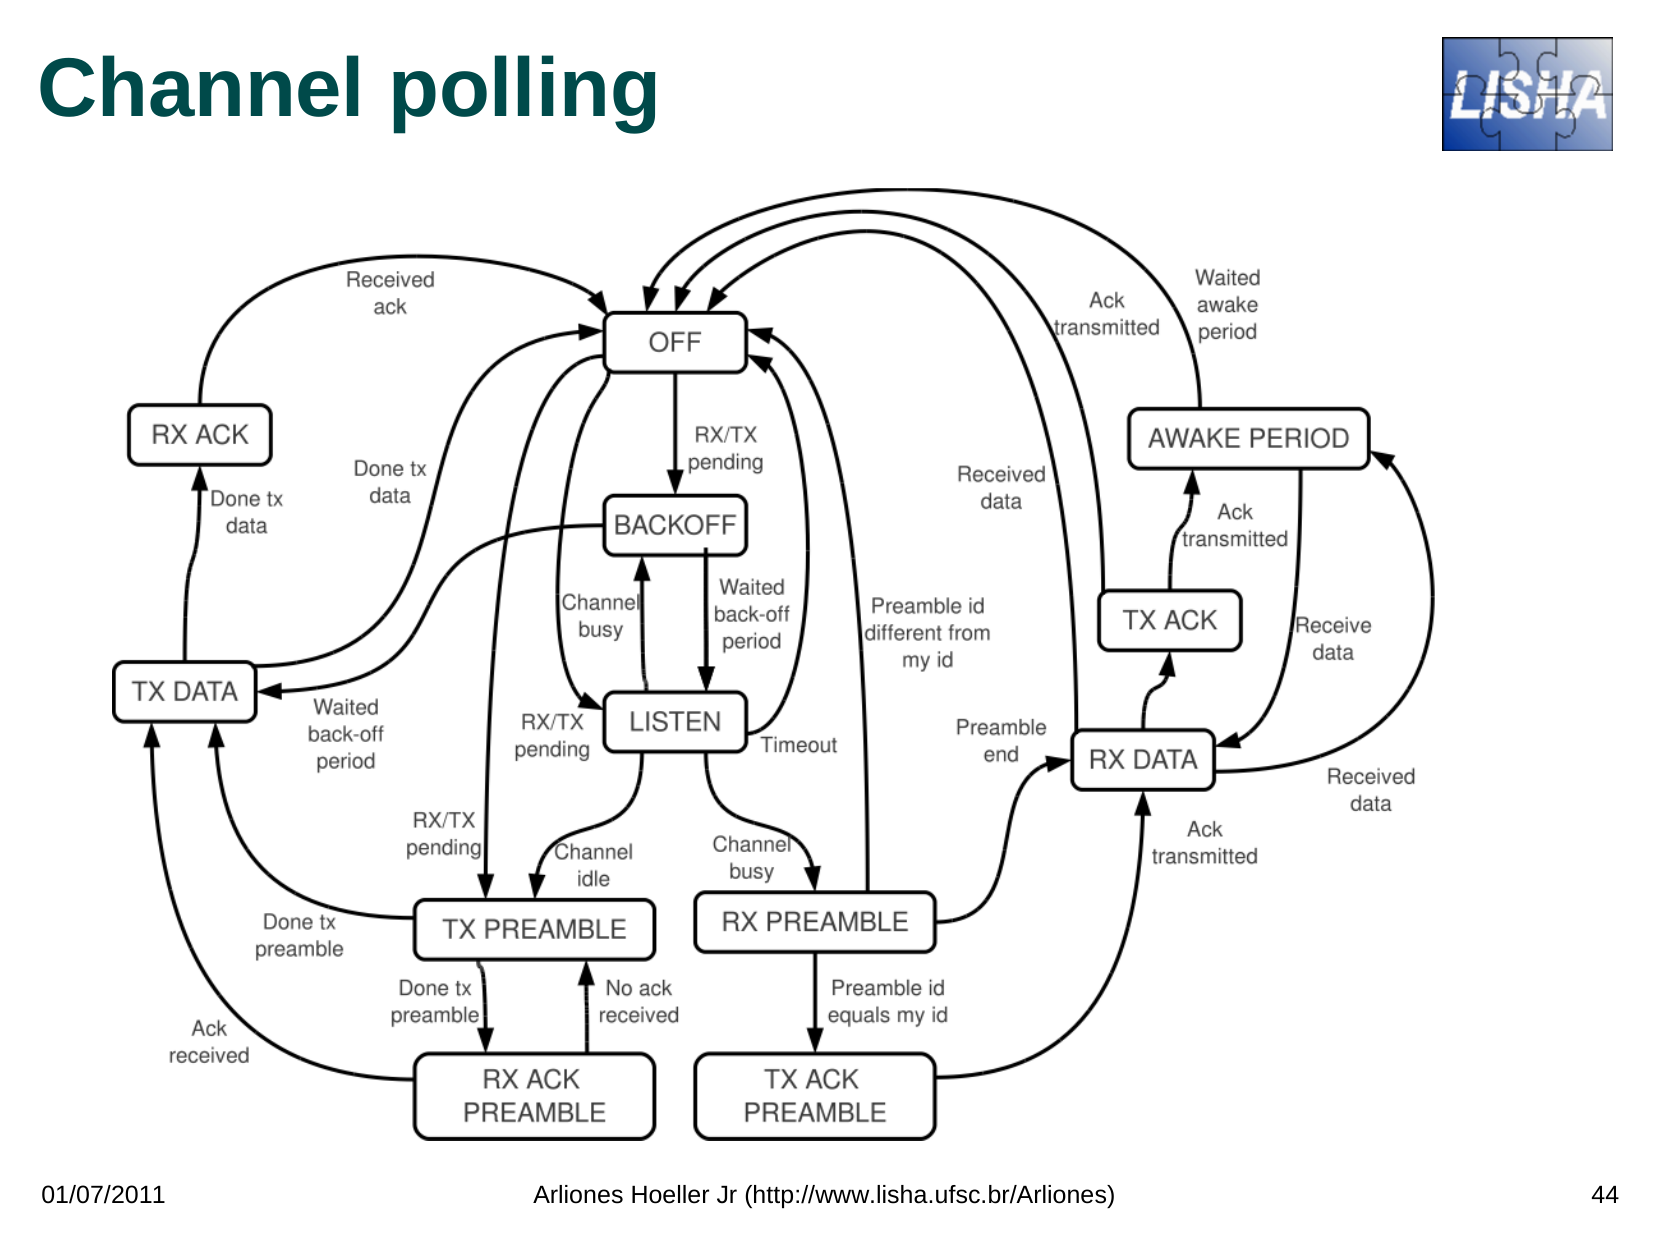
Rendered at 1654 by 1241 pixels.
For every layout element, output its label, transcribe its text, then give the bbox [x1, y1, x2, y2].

picture [112, 187, 1463, 1141]
title Channel polling [37, 37, 1426, 151]
picture [1442, 37, 1613, 151]
